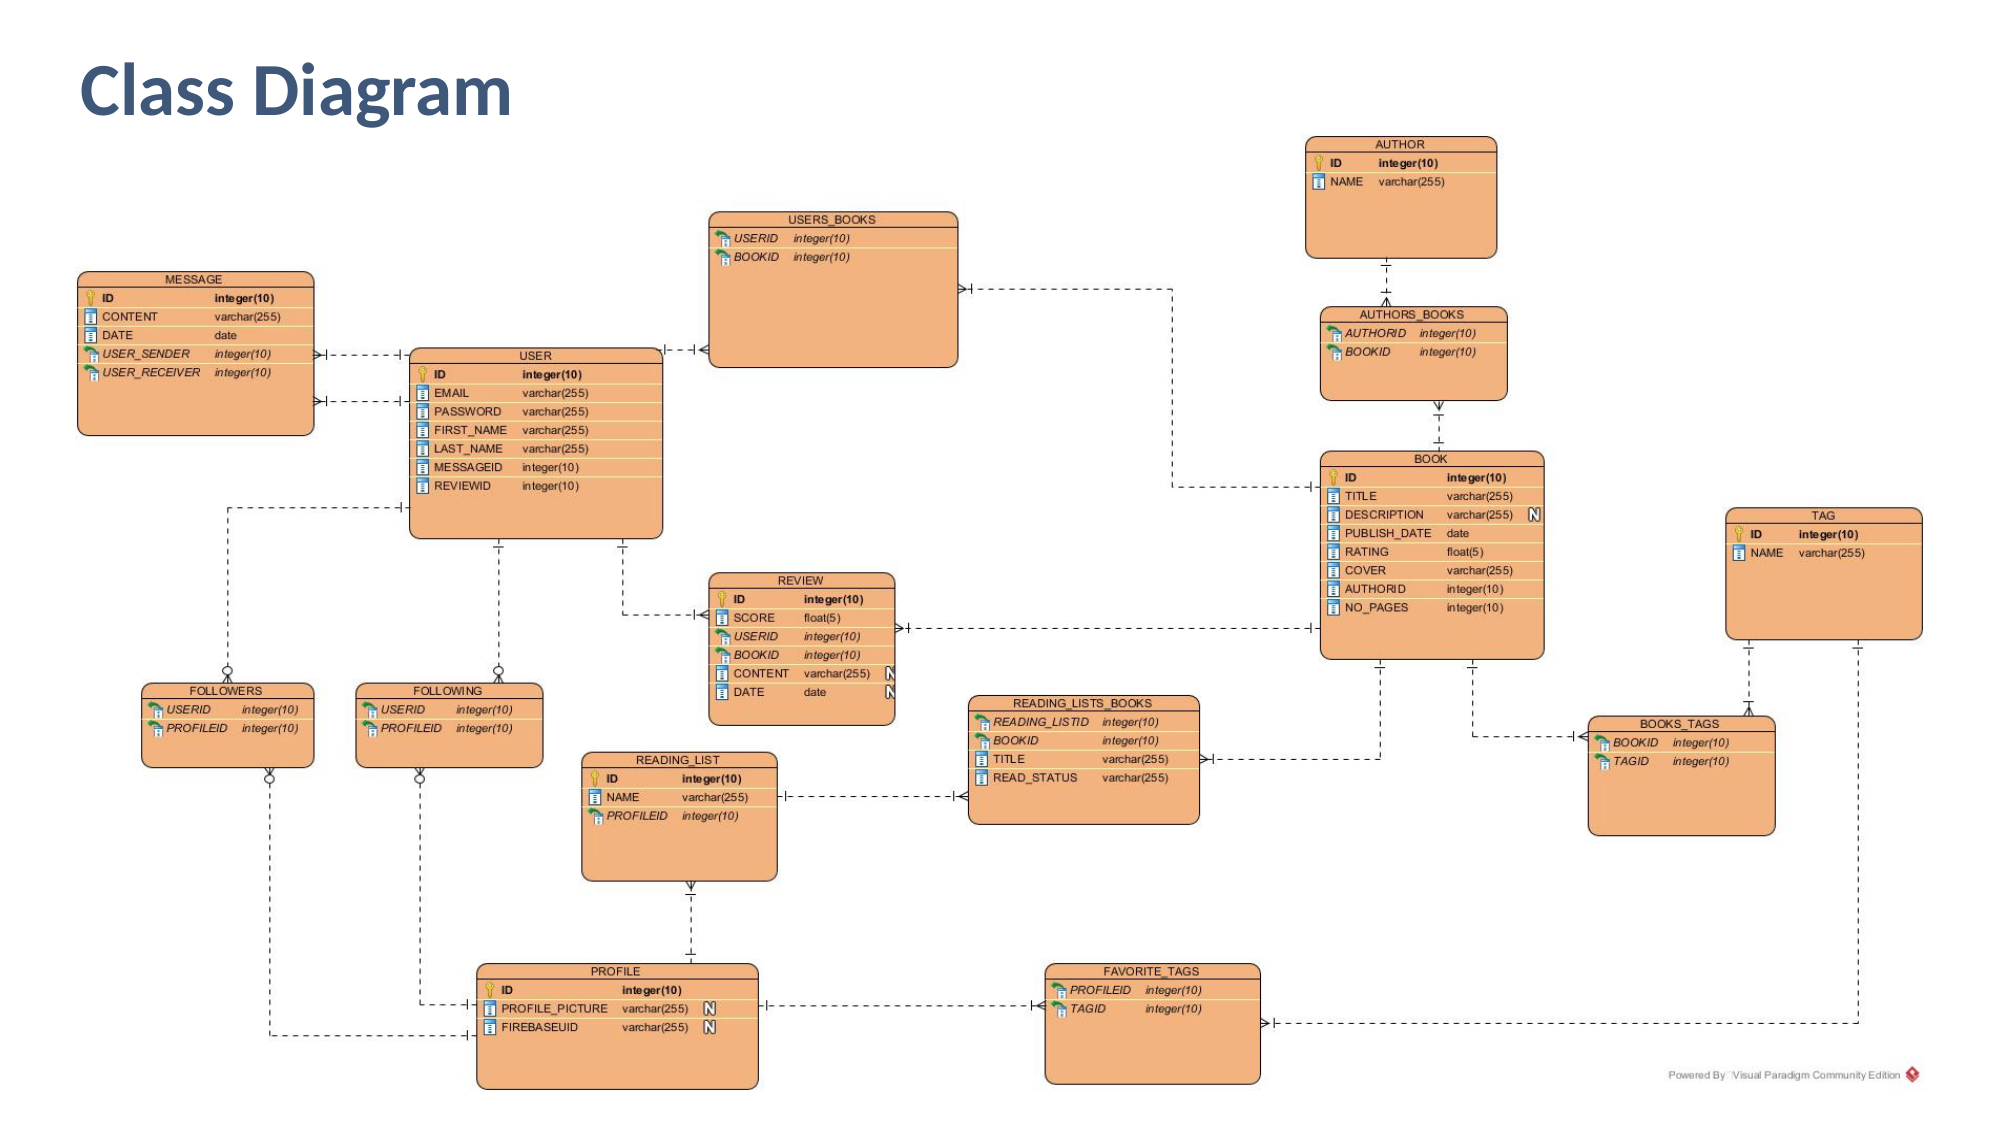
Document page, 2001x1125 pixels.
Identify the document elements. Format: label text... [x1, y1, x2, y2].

picture [75, 134, 1925, 1092]
title Class Diagram [75, 45, 1640, 134]
